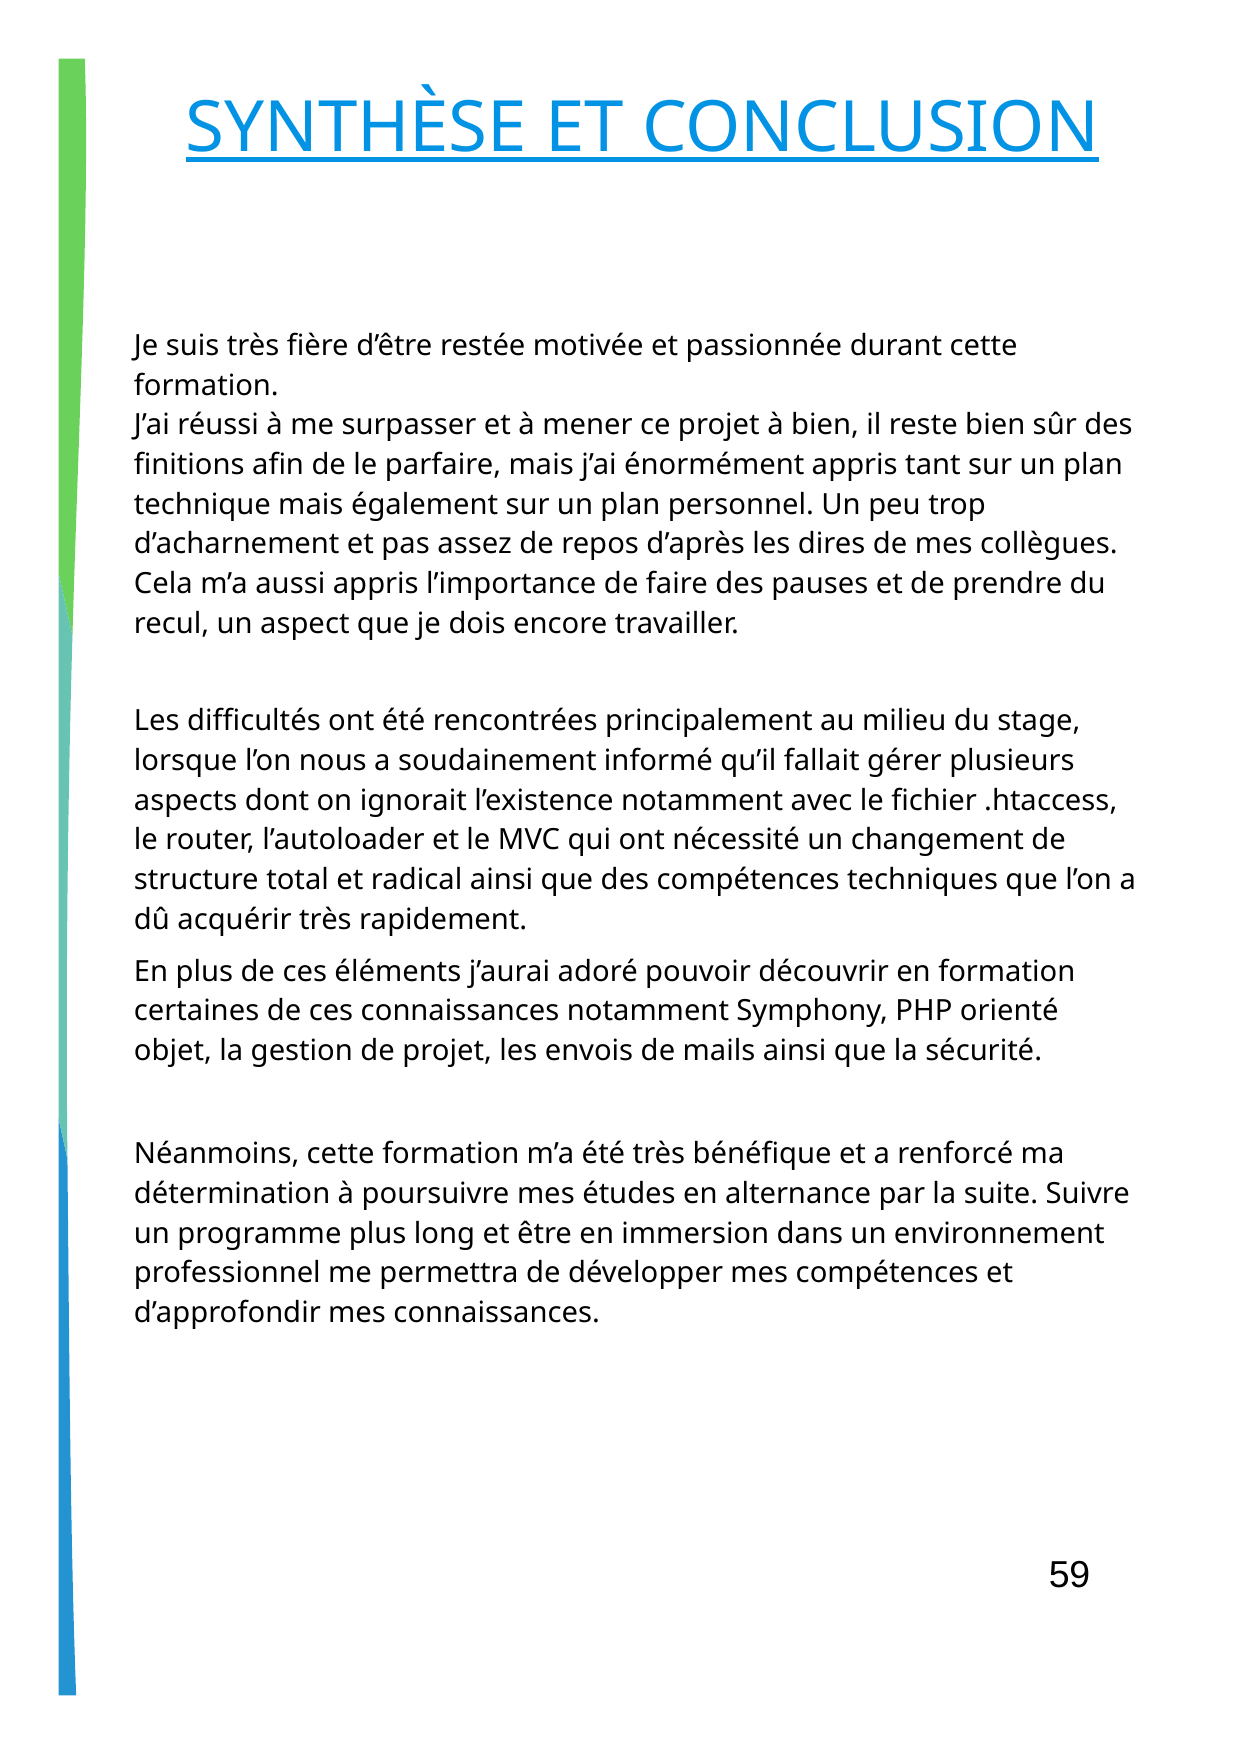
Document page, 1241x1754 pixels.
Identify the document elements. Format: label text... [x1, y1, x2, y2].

text_box Je suis très fière d’être restée motivée et passionnée durant cette formation. J’ai réussi à me surpasser et à mener ce projet à bien, il reste bien sûr des finitions afin de le parfaire, mais j’ai énormément appris tant sur un plan technique mais également sur un plan personnel. Un peu trop d’acharnement et pas assez de repos d’après les dires de mes collègues. Cela m’a aussi appris l’importance de faire des pauses et de prendre du recul, un aspect que je dois encore travailler. Les difficultés ont été rencontrées principalement au milieu du stage, lorsque l’on nous a soudainement informé qu’il fallait gérer plusieurs aspects dont on ignorait l’existence notamment avec le fichier .htaccess, le router, l’autoloader et le MVC qui ont nécessité un changement de structure total et radical ainsi que des compétences techniques que l’on a dû acquérir très rapidement. En plus de ces éléments j’aurai adoré pouvoir découvrir en formation certaines de ces connaissances notamment Symphony, PHP orienté objet, la gestion de projet, les envois de mails ainsi que la sécurité. Néanmoins, cette formation m’a été très bénéfique et a renforcé ma détermination à poursuivre mes études en alternance par la suite. Suivre un programme plus long et être en immersion dans un environnement professionnel me permettra de développer mes compétences et d’approfondir mes connaissances. [119, 316, 1153, 1608]
text_box <numéro> [1034, 1545, 1235, 1670]
text_box SYNTHÈSE ET CONCLUSION [170, 68, 1128, 277]
